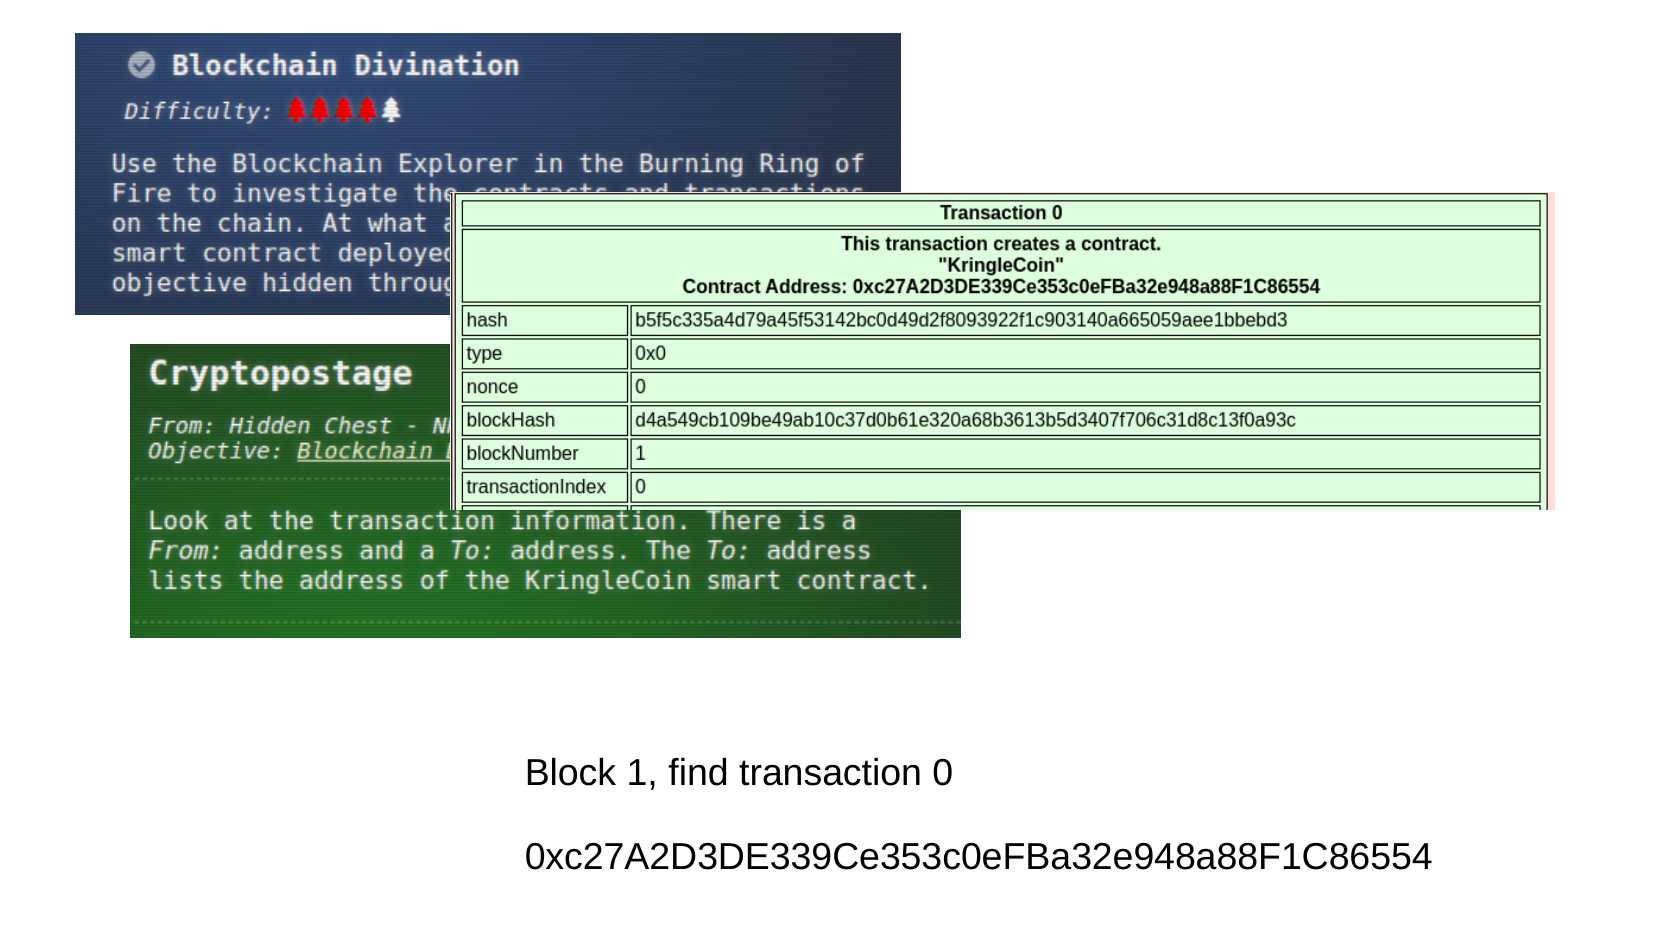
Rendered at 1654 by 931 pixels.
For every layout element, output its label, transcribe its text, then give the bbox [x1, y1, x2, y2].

picture [75, 33, 1555, 638]
text_box Block 1, find transaction 0 0xc27A2D3DE339Ce353c0eFBa32e948a88F1C86554 [510, 744, 1448, 886]
